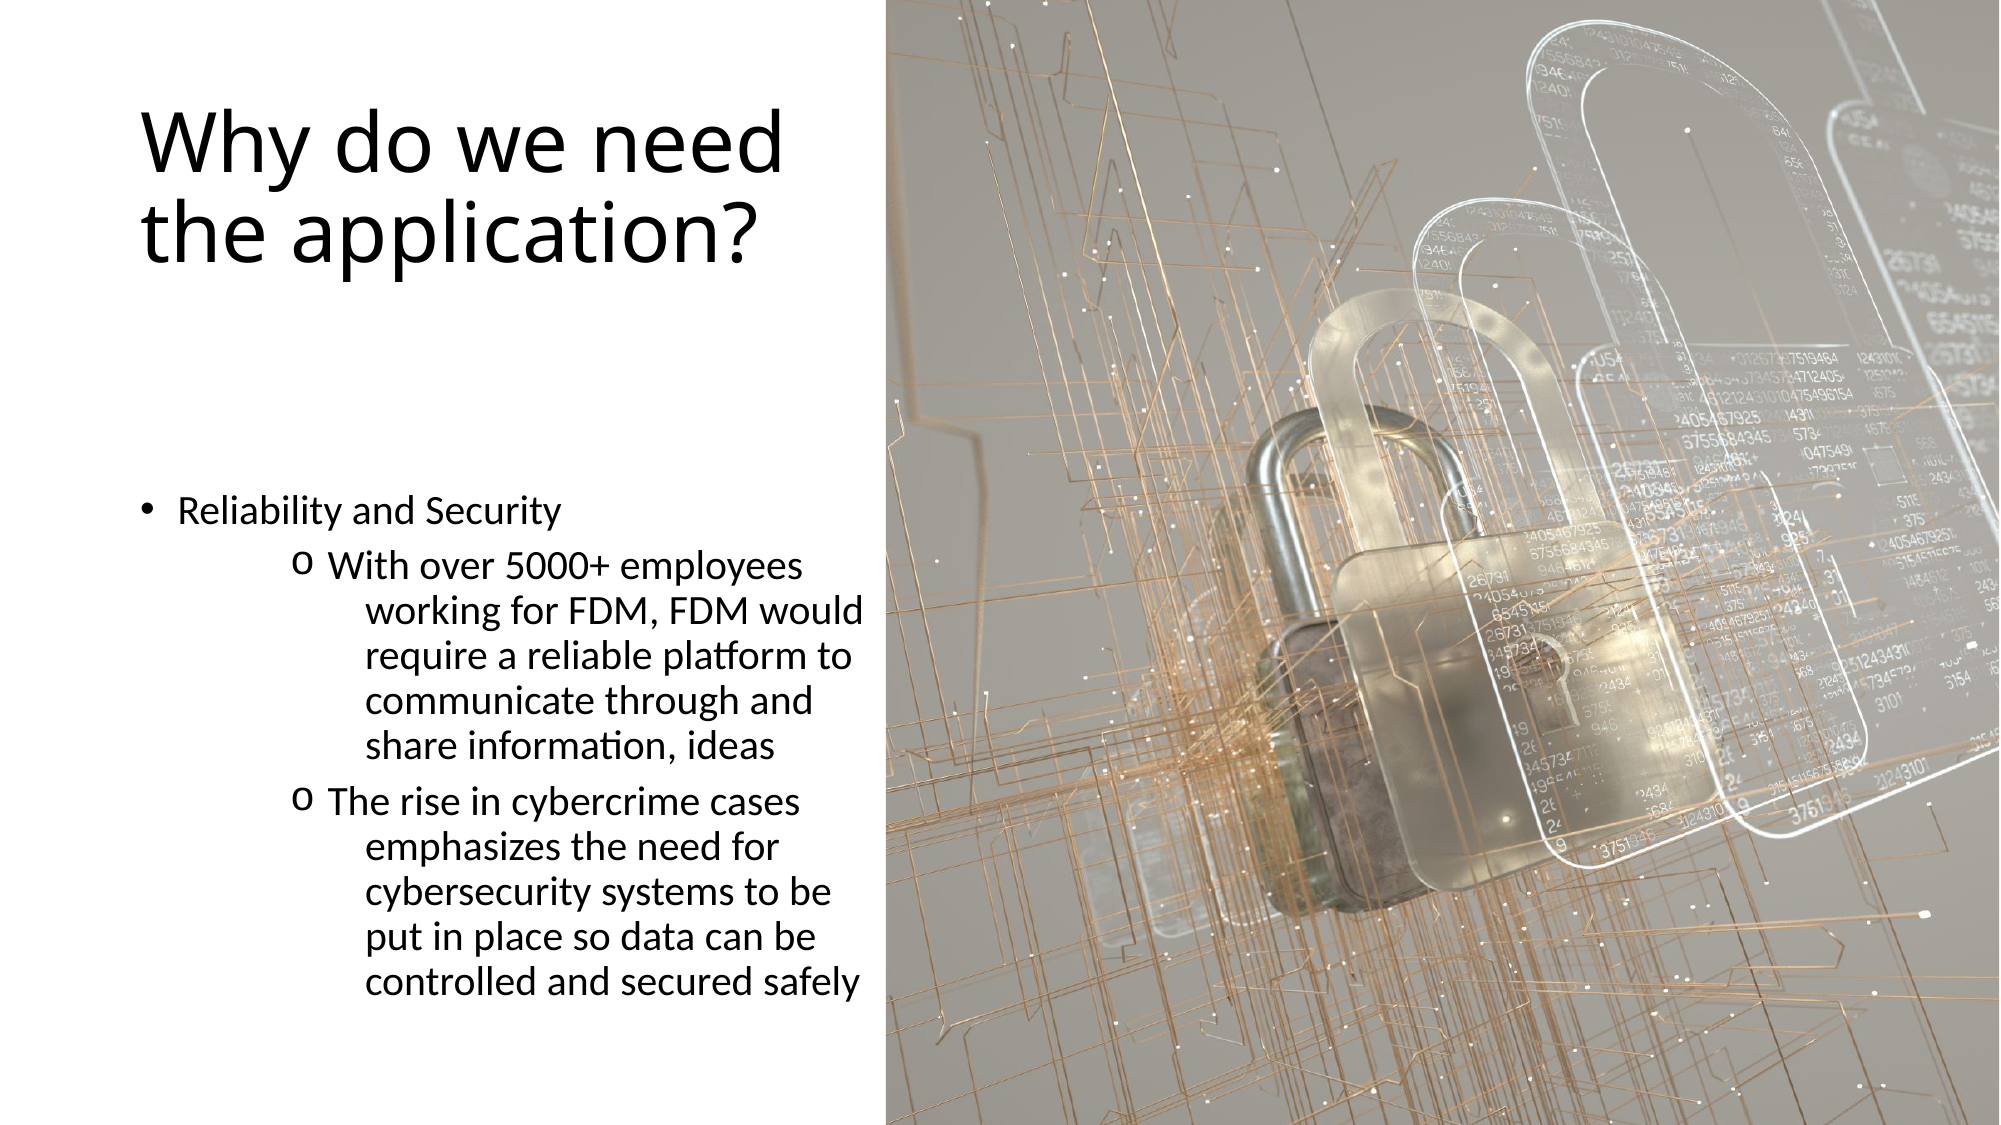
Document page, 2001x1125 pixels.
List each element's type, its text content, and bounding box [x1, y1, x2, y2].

picture [885, 0, 2000, 1125]
list Reliability and Security With over 5000+ employees working for FDM, FDM would require a reliable platform to communicate through and share information, ideas The rise in cybercrime cases emphasizes the need for cybersecurity systems to be put in place so data can be controlled and secured safely [124, 450, 885, 1043]
title Why do we need the application? [124, 57, 885, 324]
